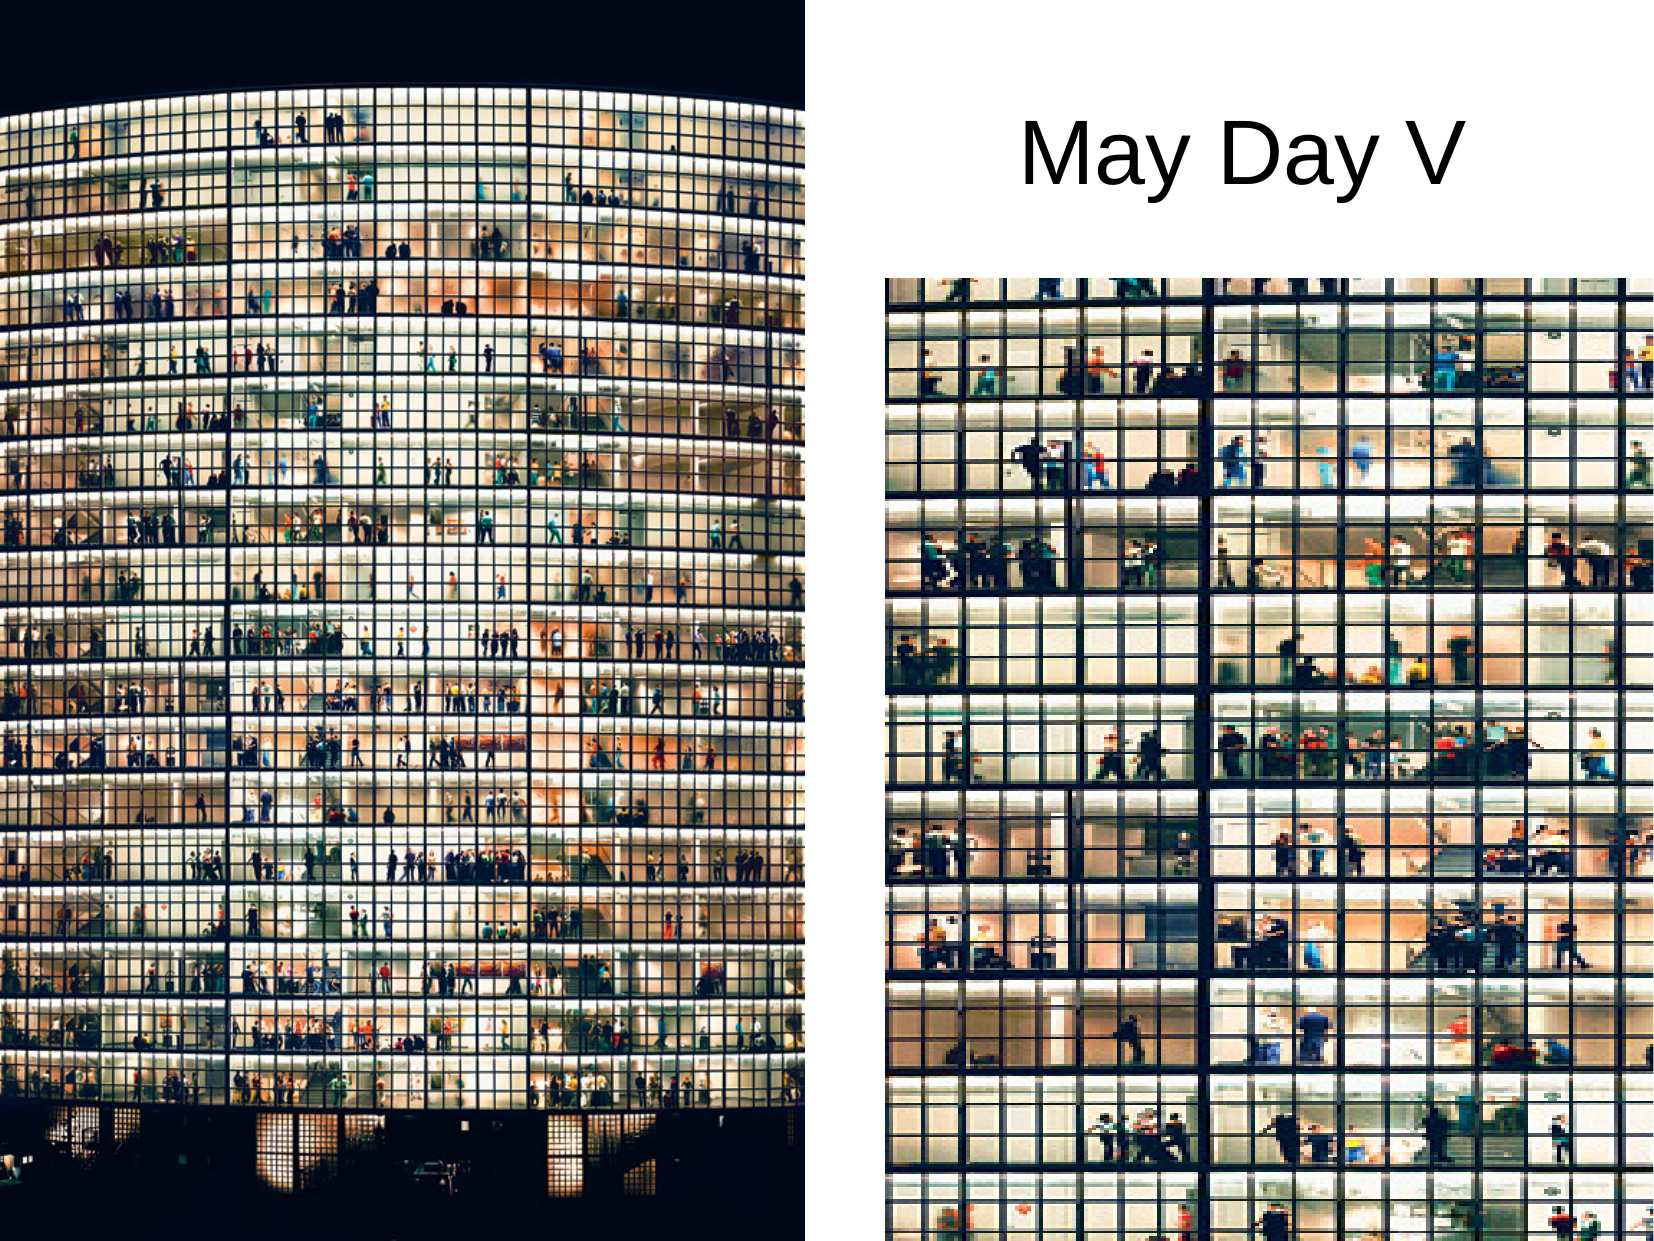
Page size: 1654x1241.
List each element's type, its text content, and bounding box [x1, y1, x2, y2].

picture [0, 0, 805, 1241]
title May Day V [915, 56, 1571, 250]
picture [885, 278, 1654, 1241]
